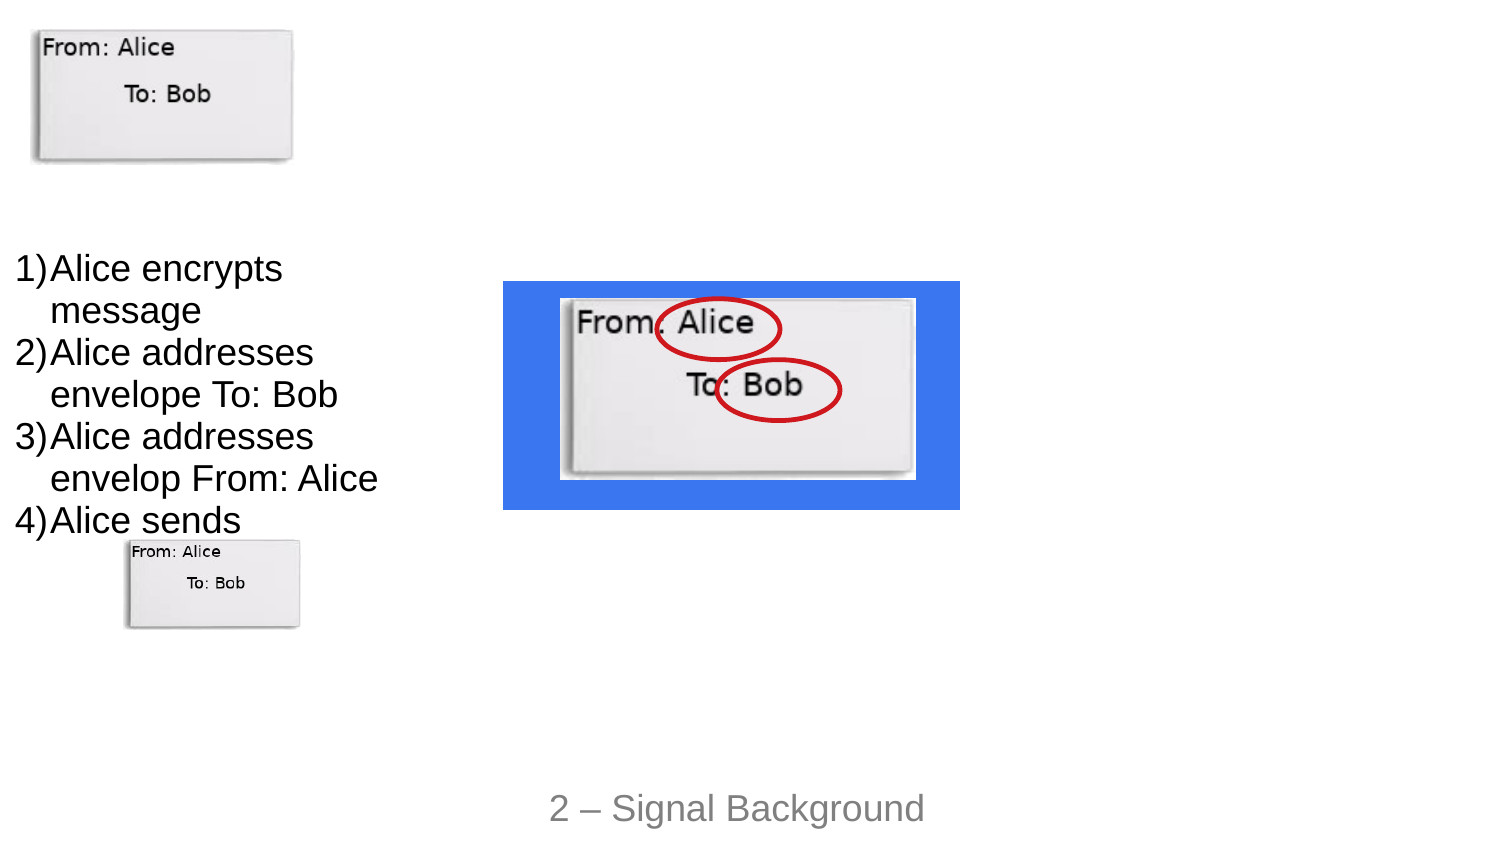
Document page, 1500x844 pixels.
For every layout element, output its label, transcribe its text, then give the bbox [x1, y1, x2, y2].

picture [30, 29, 295, 165]
picture [503, 281, 960, 510]
text_box 2 – Signal Background [534, 779, 941, 837]
text_box Alice encrypts message Alice addresses envelope To: Bob Alice addresses envelop From: Alice Alice sends [0, 239, 406, 633]
